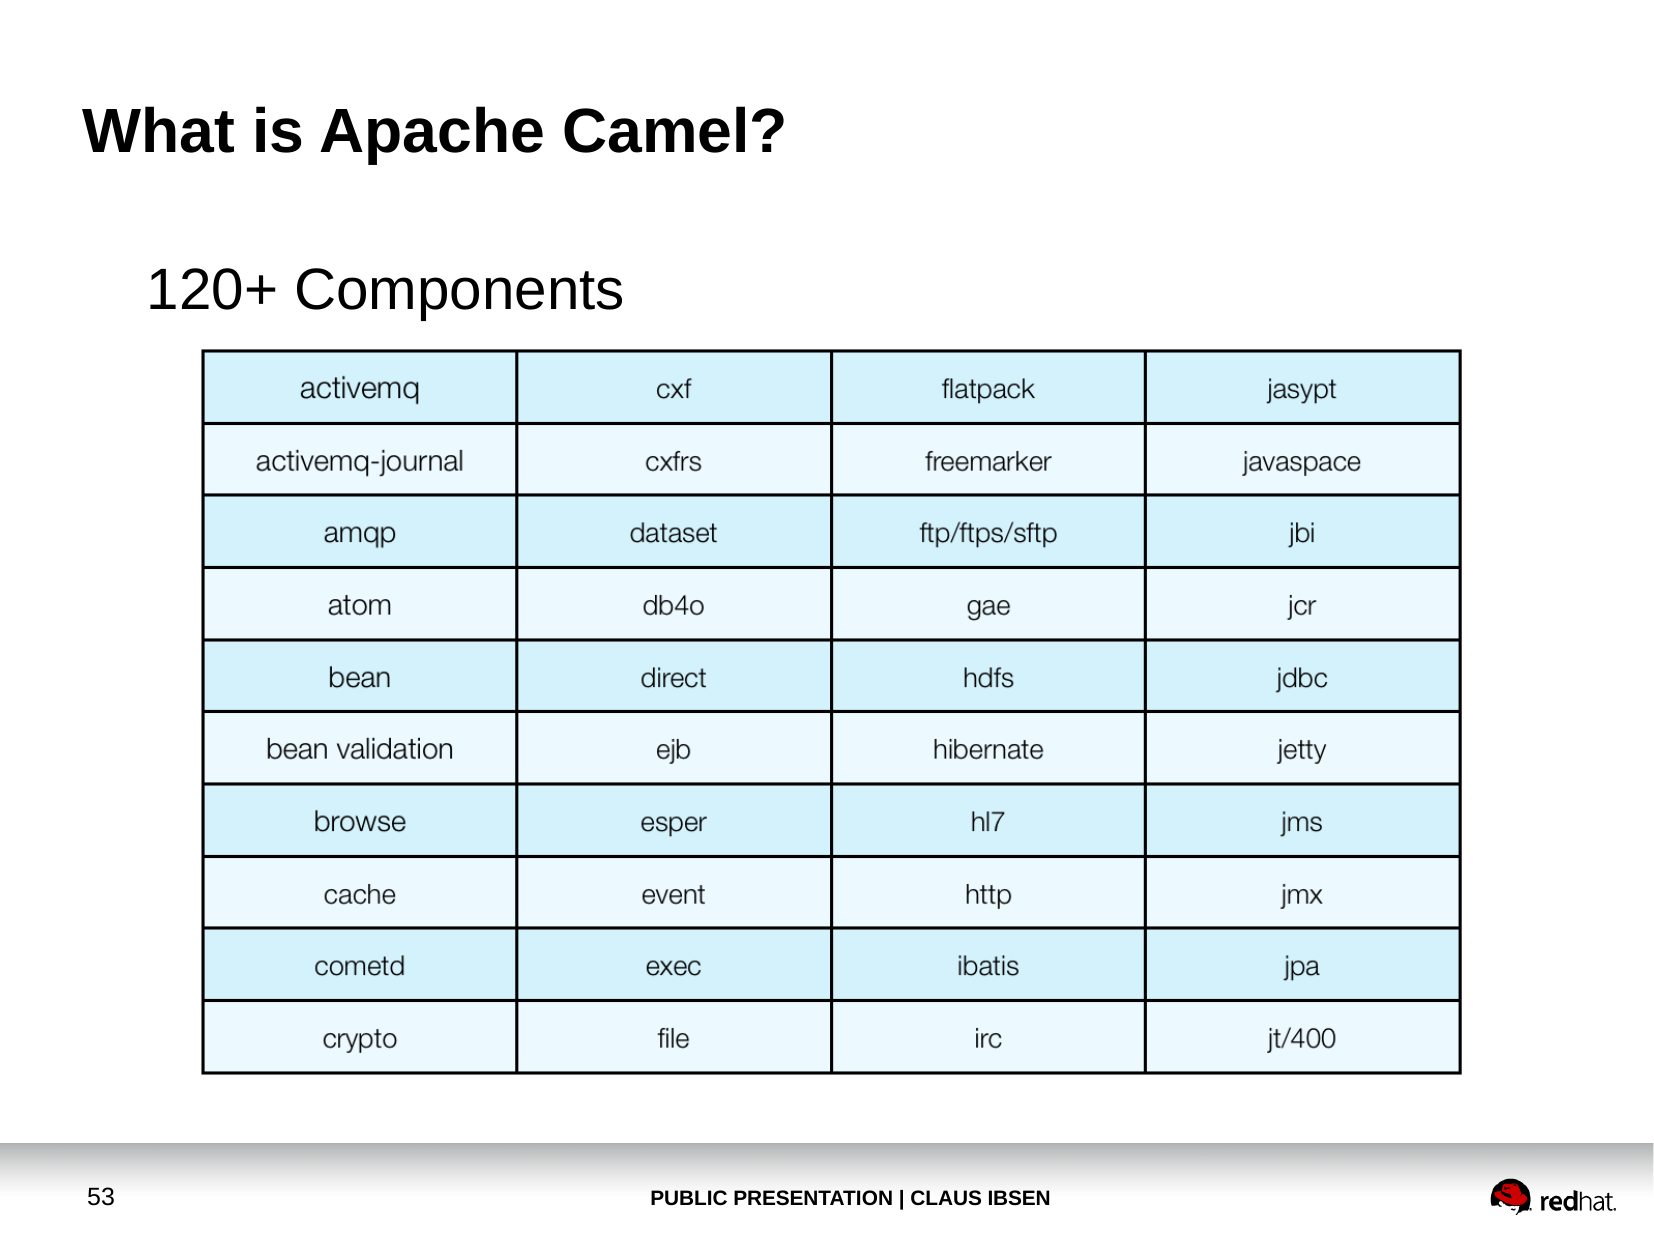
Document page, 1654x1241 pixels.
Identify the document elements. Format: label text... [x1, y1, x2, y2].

title What is Apache Camel? [82, 37, 1571, 226]
picture [187, 337, 1470, 1087]
picture [0, 1143, 1654, 1241]
list 120+ Components [86, 256, 1576, 1051]
